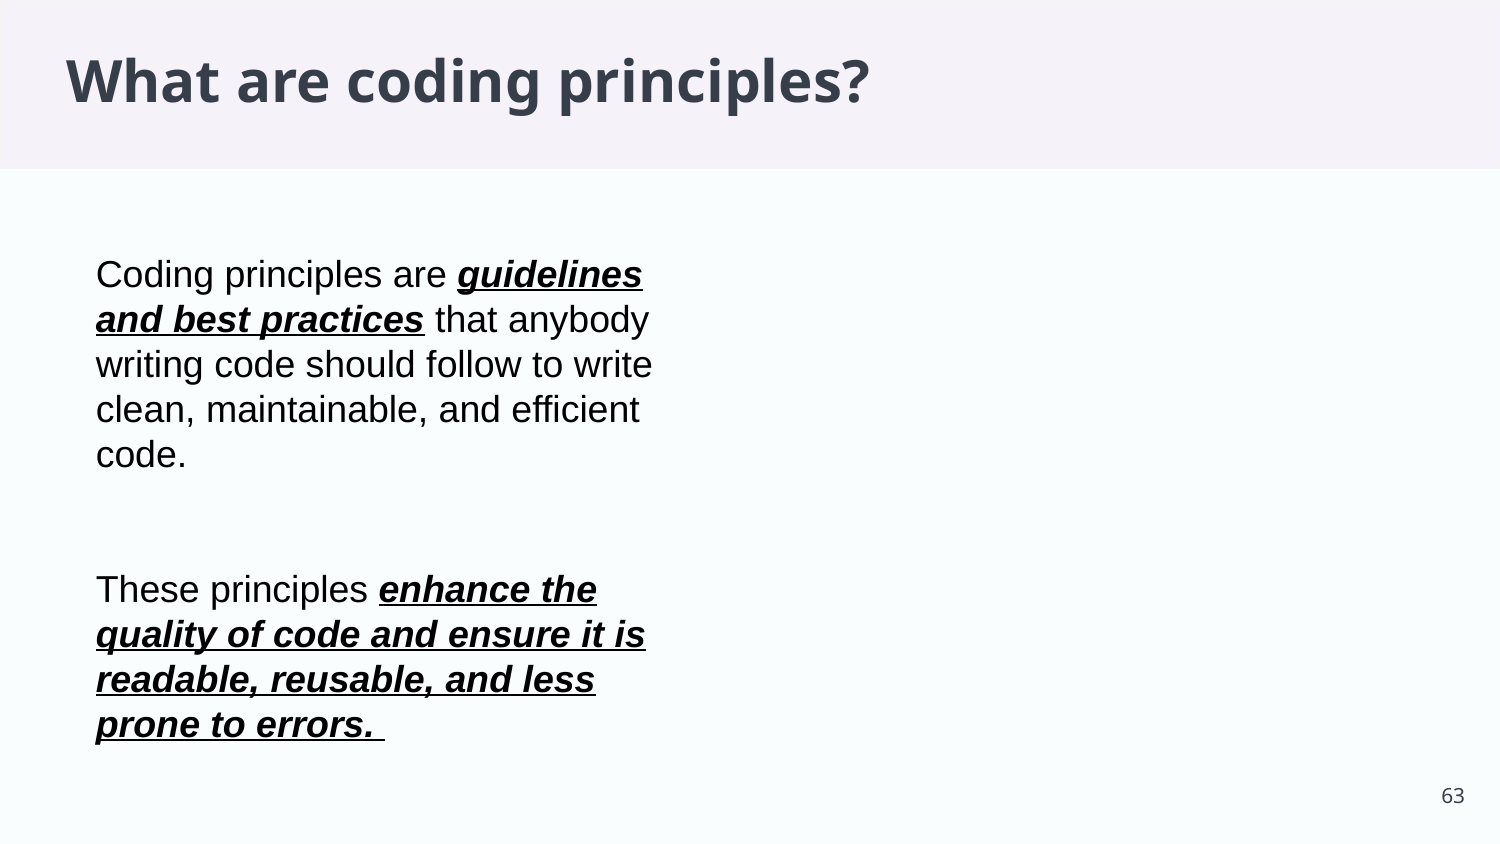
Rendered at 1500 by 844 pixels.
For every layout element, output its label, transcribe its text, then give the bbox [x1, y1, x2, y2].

text_box Coding principles are guidelines and best practices that anybody writing code should follow to write clean, maintainable, and efficient code. These principles enhance the quality of code and ensure it is readable, reusable, and less prone to errors. [80, 234, 671, 760]
slide_number <number> [1389, 764, 1480, 830]
title What are coding principles? [51, 28, 1390, 141]
